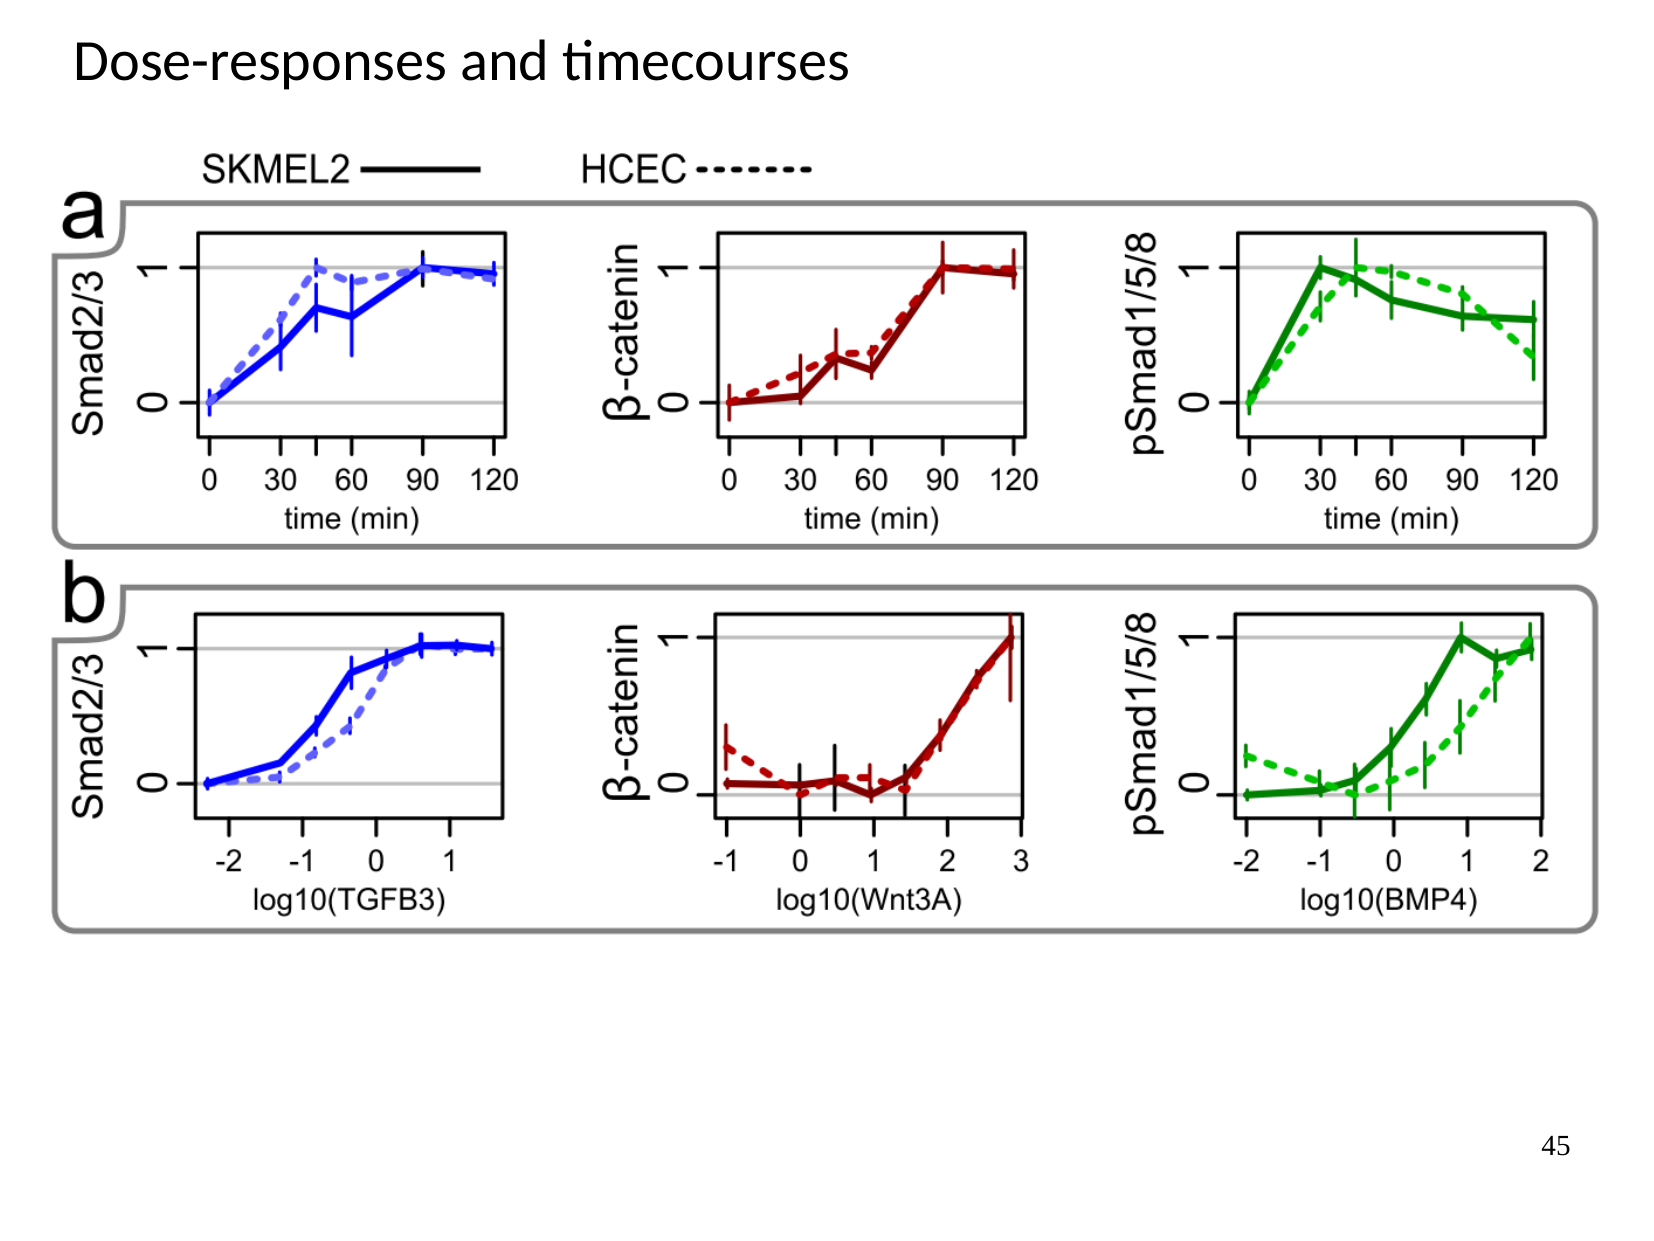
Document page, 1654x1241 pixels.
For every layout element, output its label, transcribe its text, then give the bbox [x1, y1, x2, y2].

text_box Dose-responses and timecourses [59, 29, 1536, 148]
picture [35, 137, 1601, 945]
